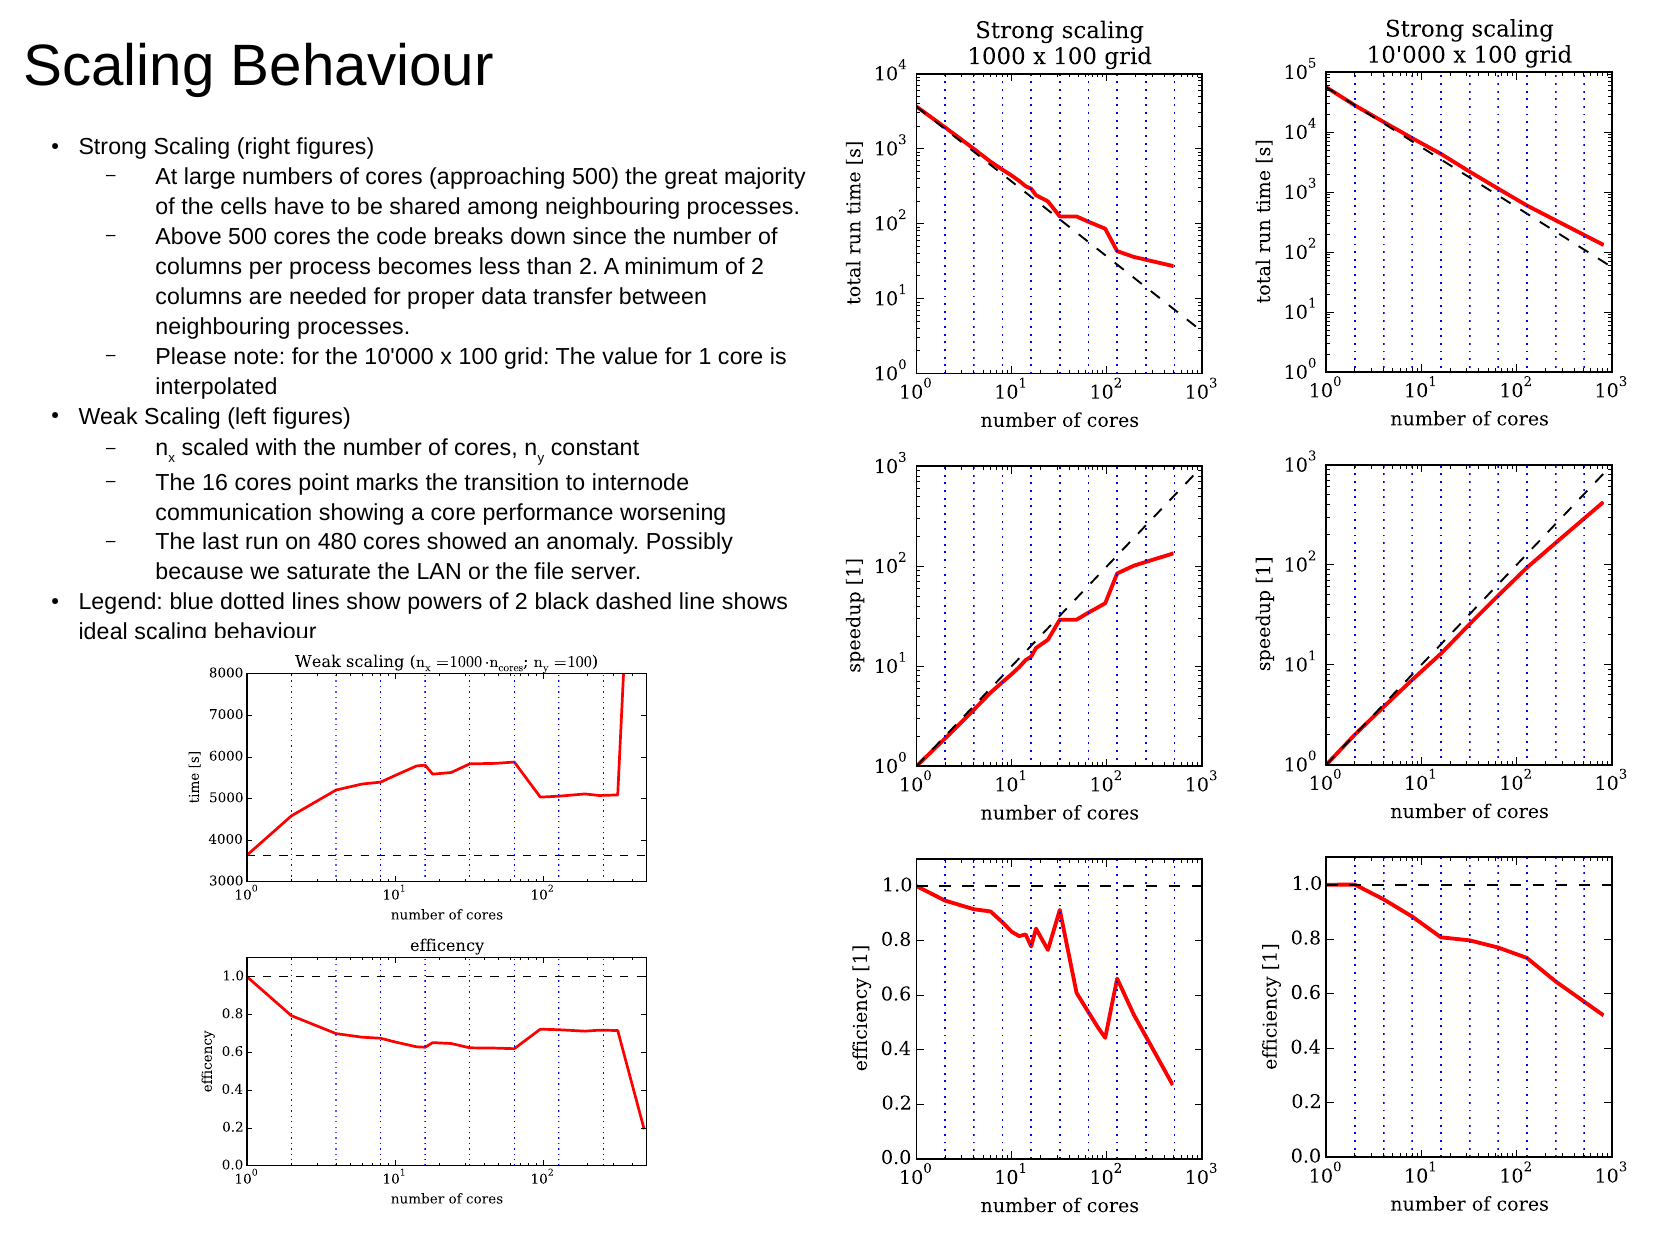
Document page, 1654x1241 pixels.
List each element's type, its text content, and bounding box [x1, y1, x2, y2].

picture [825, 0, 1650, 1241]
picture [173, 637, 662, 1224]
title Scaling Behaviour [23, 23, 825, 107]
list Strong Scaling (right figures) At large numbers of cores (approaching 500) the great majority of the cells have to be shared among neighbouring processes. Above 500 cores the code breaks down since the number of columns per process becomes less than 2. A minimum of 2 columns are needed for proper data transfer between neighbouring processes. Please note: for the 10'000 x 100 grid: The value for 1 core is interpolated Weak Scaling (left figures) nx scaled with the number of cores, ny constant The 16 cores point marks the transition to internode communication showing a core performance worsening The last run on 480 cores showed an anomaly. Possibly because we saturate the LAN or the file server. Legend: blue dotted lines show powers of 2 black dashed line shows ideal scaling behaviour [23, 129, 808, 674]
